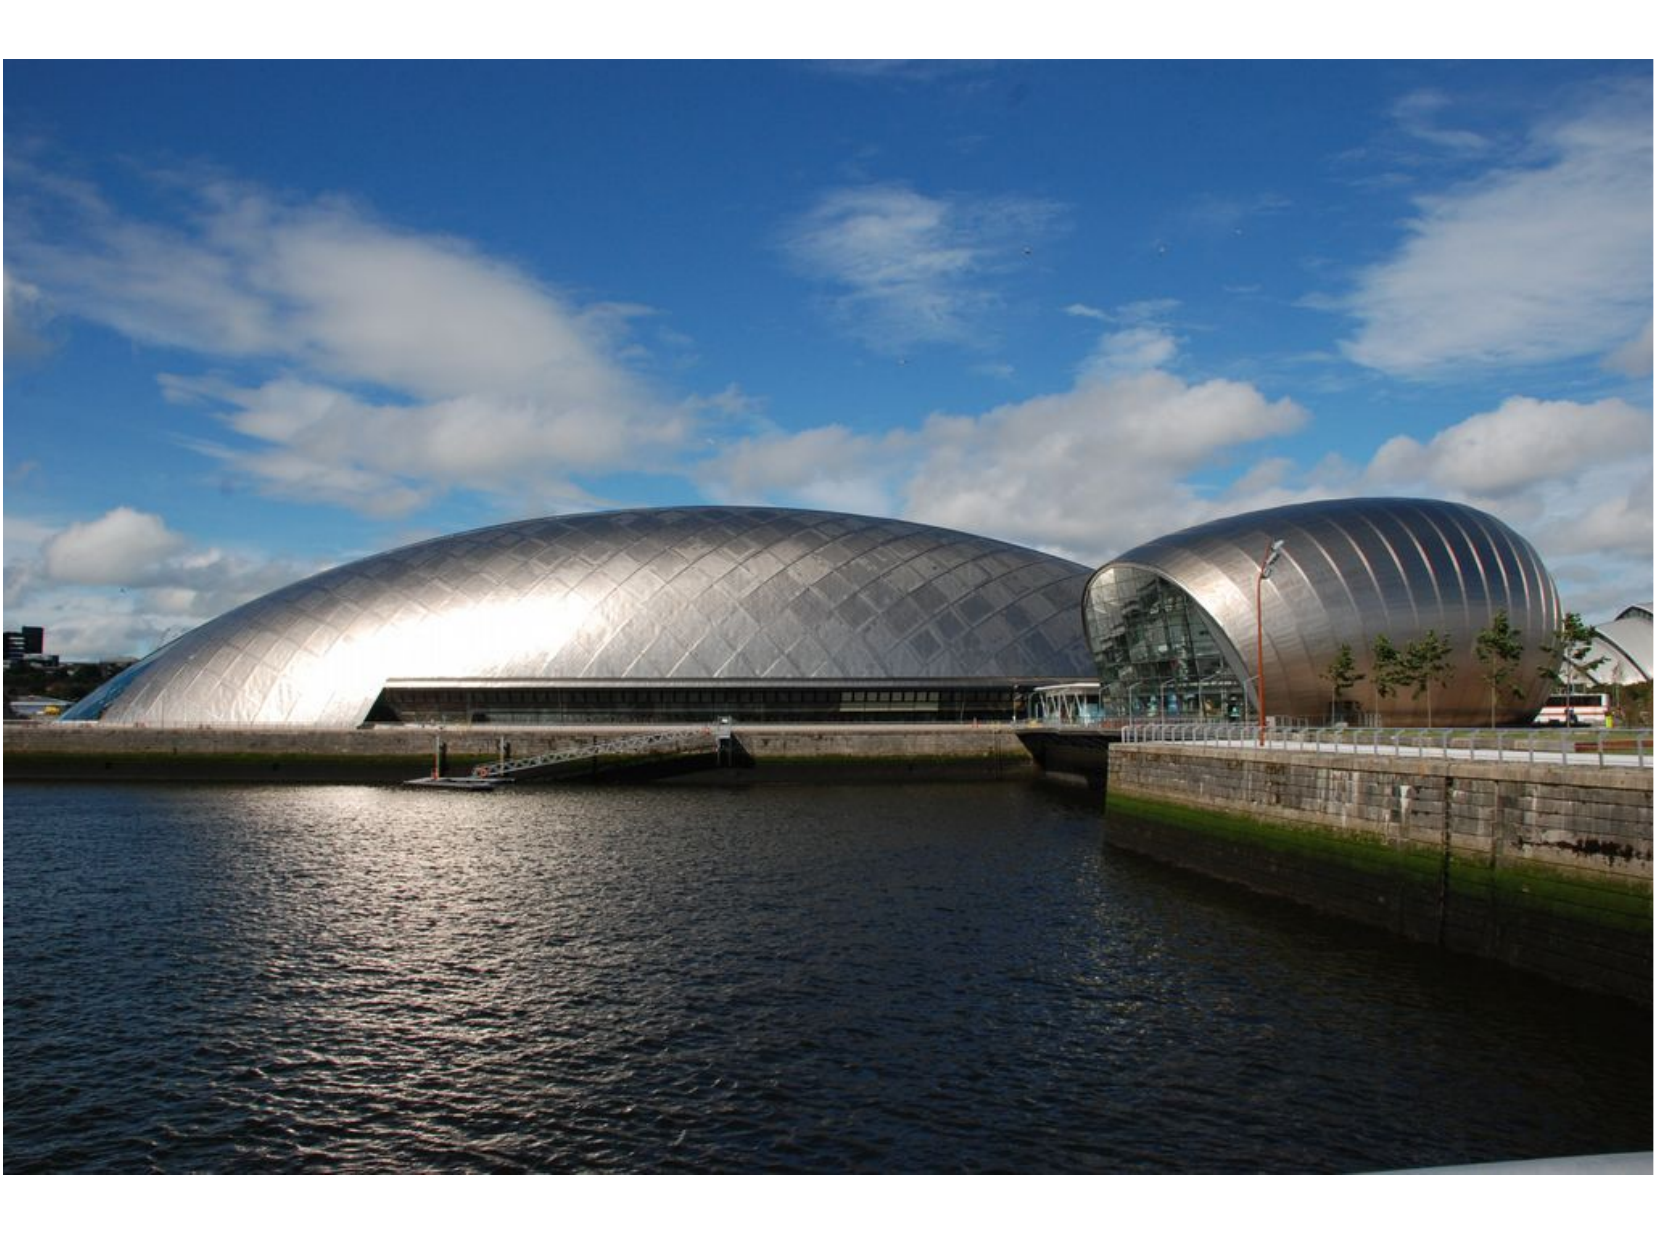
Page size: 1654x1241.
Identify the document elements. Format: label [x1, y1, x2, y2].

picture [3, 59, 1654, 1175]
